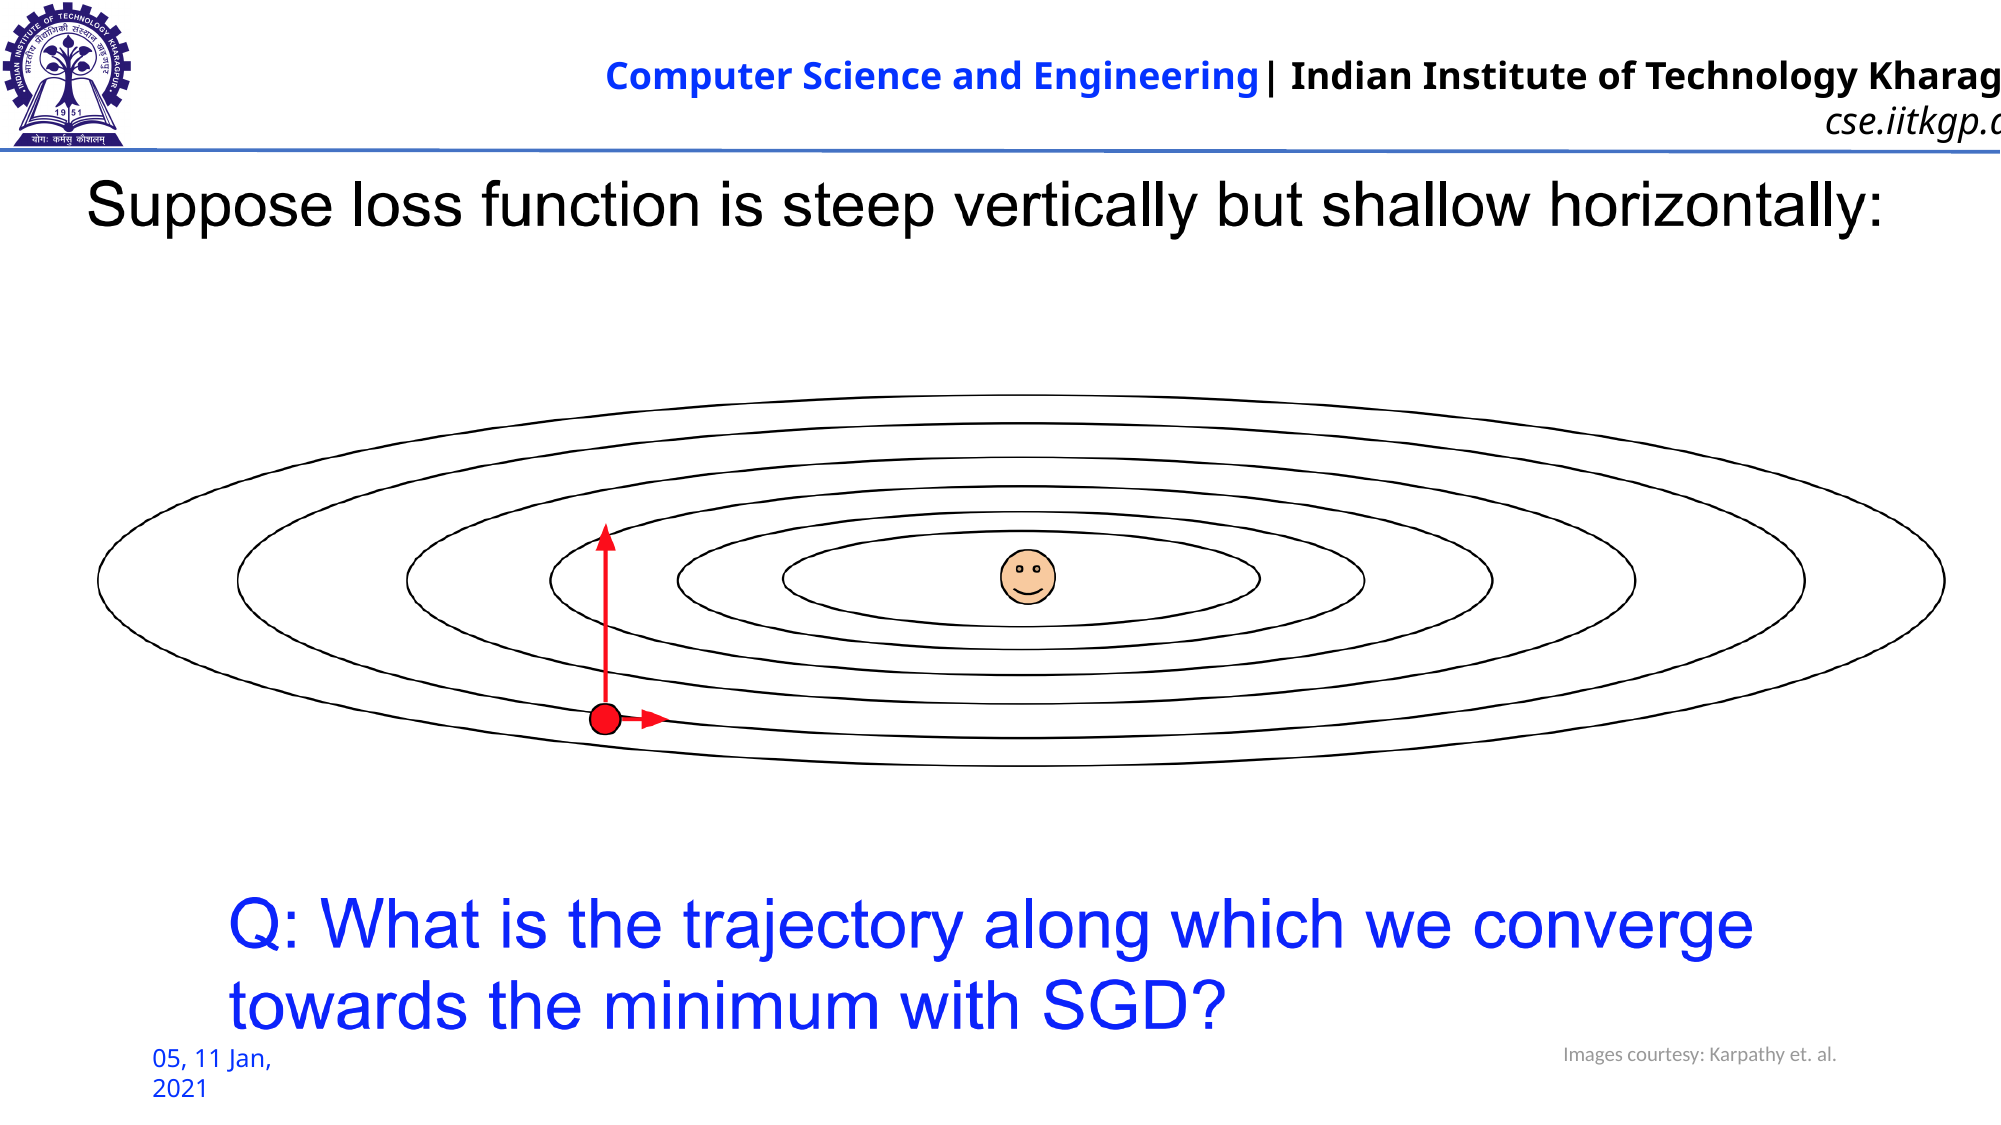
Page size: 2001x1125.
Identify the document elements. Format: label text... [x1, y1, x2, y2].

slide_number 05, 11 Jan, 2021 [137, 1042, 331, 1103]
picture [52, 172, 1957, 1043]
text_box Images courtesy: Karpathy et. al. [1548, 1025, 1997, 1070]
picture [2, 2, 131, 147]
